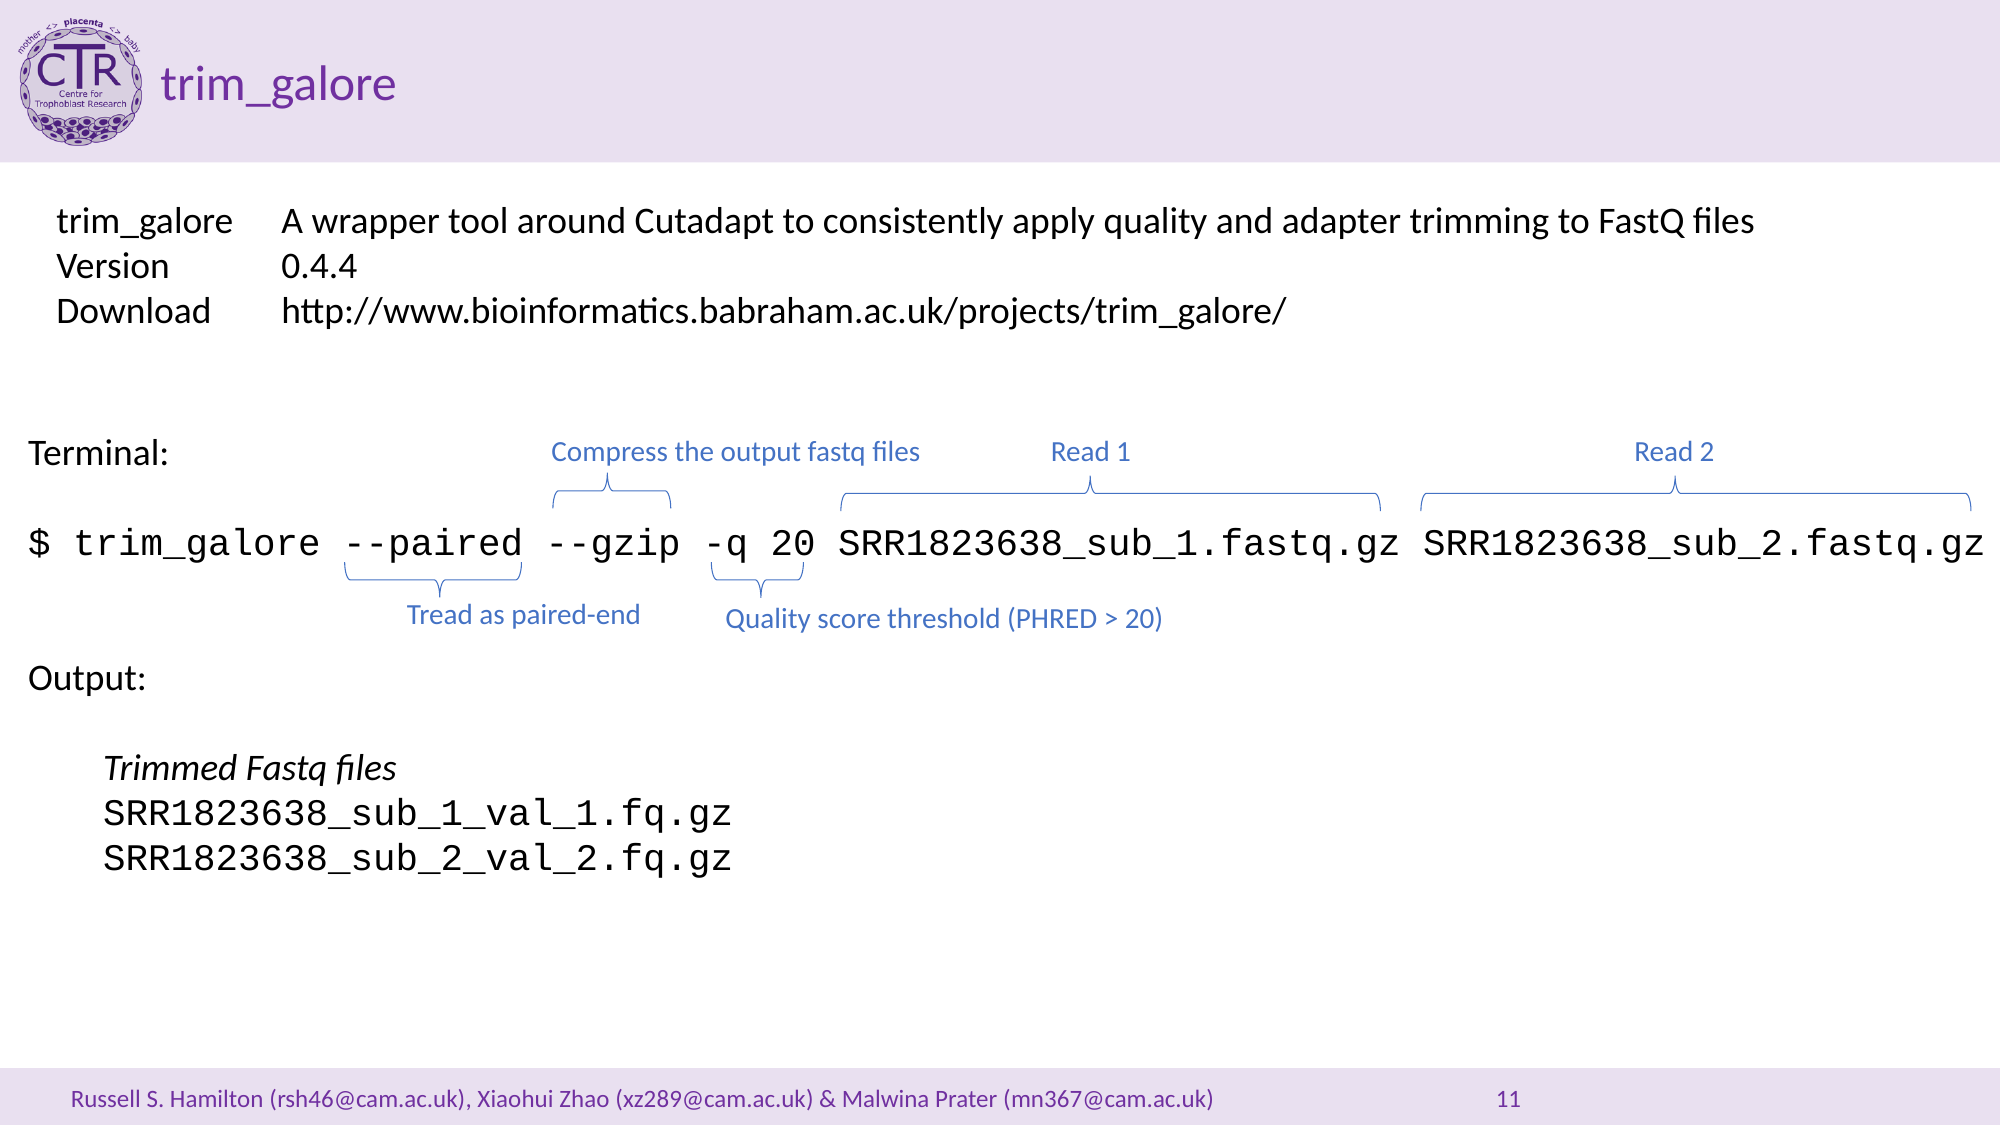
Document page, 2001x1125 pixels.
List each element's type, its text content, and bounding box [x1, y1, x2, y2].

text_box Quality score threshold (PHRED > 20) [710, 592, 1184, 643]
text_box [0, 0, 2000, 162]
text_box Compress the output fastq files [536, 425, 942, 476]
text_box Russell S. Hamilton (rsh46@cam.ac.uk), Xiaohui Zhao (xz289@cam.ac.uk) & Malwina Prater (mn367@cam.ac.uk) 11 [56, 1075, 1910, 1120]
text_box [0, 1068, 2000, 1125]
text_box Read 1 [1035, 425, 1148, 476]
text_box Read 2 [1619, 425, 1732, 476]
text_box trim_galore A wrapper tool around Cutadapt to consistently apply quality and adapter trimming to FastQ files Version 0.4.4 Download http://www.bioinformatics.babraham.ac.uk/projects/trim_galore/ [41, 189, 1867, 341]
text_box Terminal: $ trim_galore --paired --gzip -q 20 SRR1823638_sub_1.fastq.gz SRR1823638_sub_2.fastq.gz Output: Trimmed Fastq files SRR1823638_sub_1_val_1.fq.gz SRR1823638_sub_2_val_2.fq.gz [13, 420, 2000, 890]
text_box Tread as paired-end [391, 588, 660, 639]
text_box trim_galore [145, 43, 415, 119]
